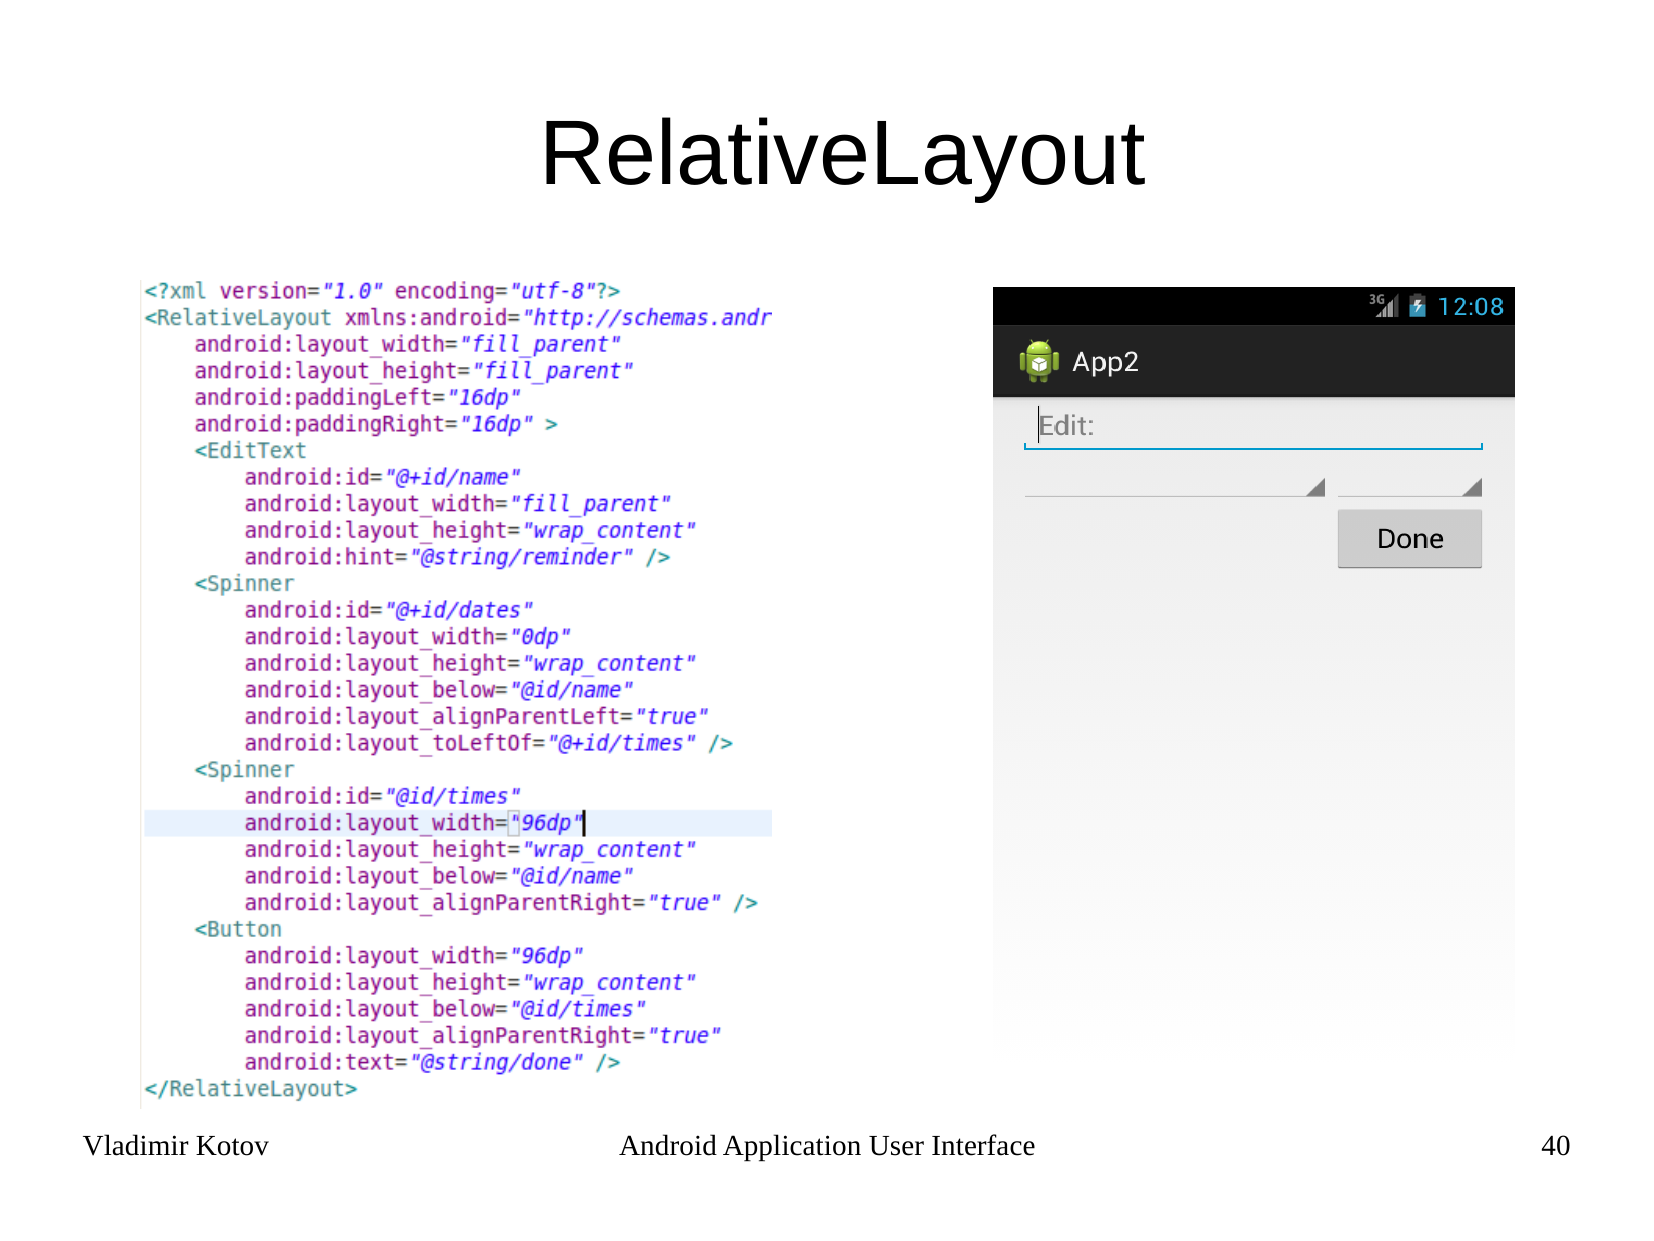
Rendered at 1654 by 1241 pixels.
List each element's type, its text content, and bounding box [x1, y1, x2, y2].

picture [140, 280, 772, 1109]
title RelativeLayout [82, 49, 1571, 257]
picture [993, 287, 1515, 1080]
